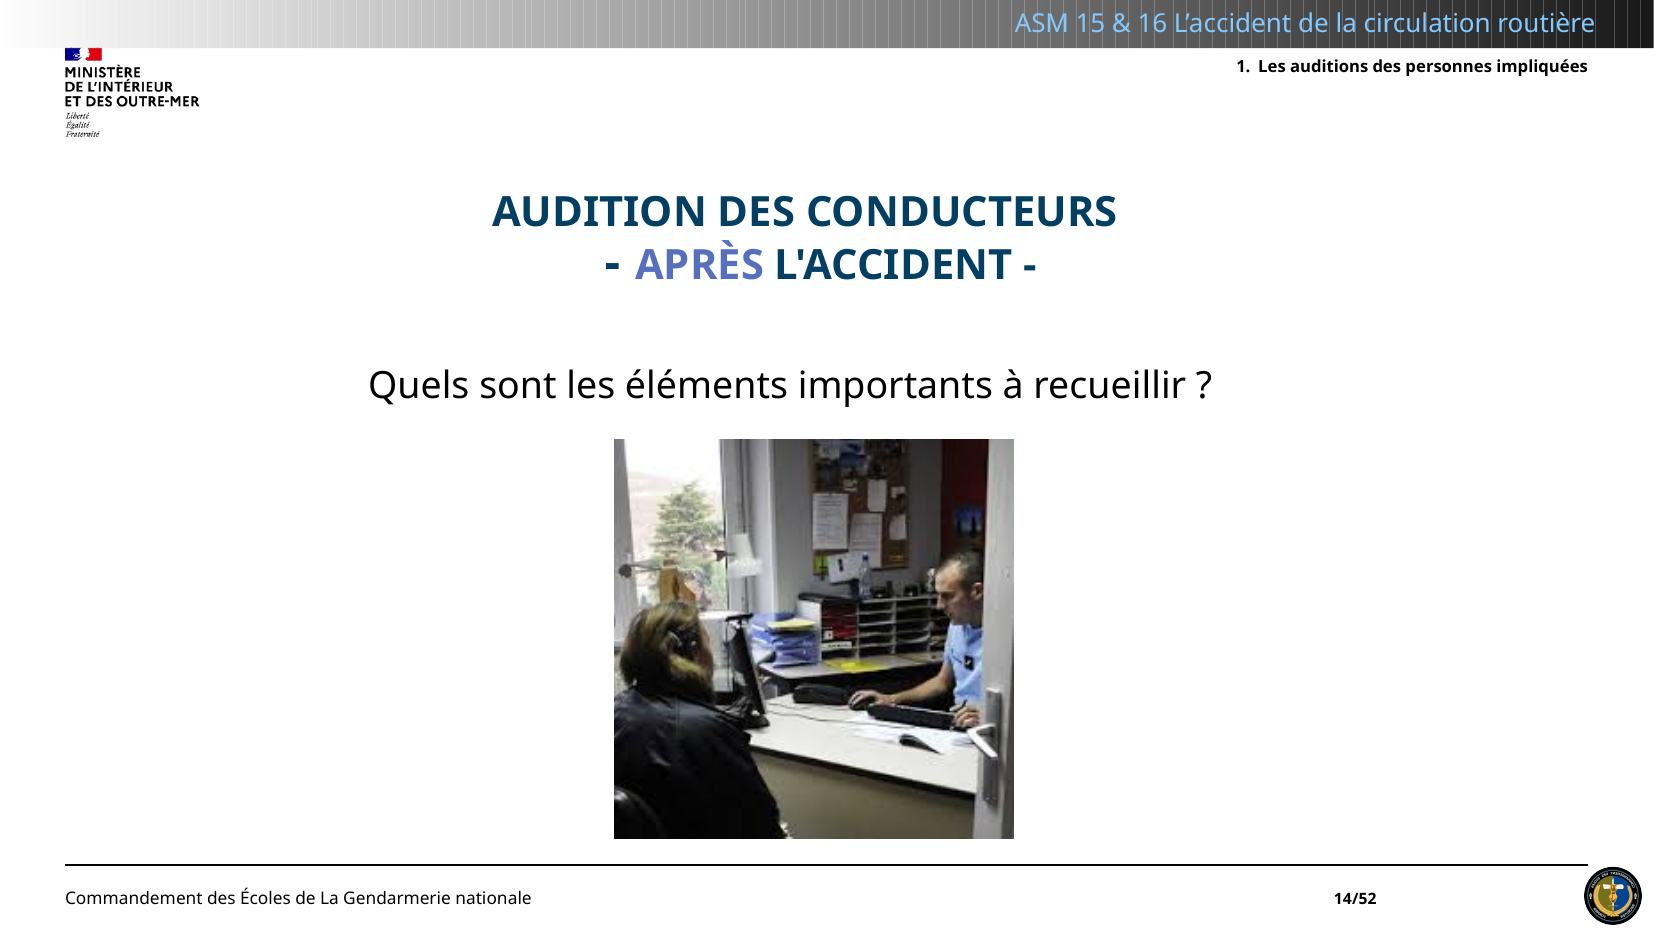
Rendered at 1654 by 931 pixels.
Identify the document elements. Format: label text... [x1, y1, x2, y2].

text_box AUDITION DES CONDUCTEURS [466, 174, 1276, 246]
picture [1584, 862, 1642, 925]
picture [614, 439, 1014, 839]
list LES AUDITIONS DES PERSONNES IMPLIQUÉES [598, 56, 1589, 122]
text_box Quels sont les éléments importants à recueillir ? [226, 351, 1428, 487]
picture [65, 49, 213, 138]
text_box - APRÈS L'ACCIDENT - [519, 226, 1222, 351]
